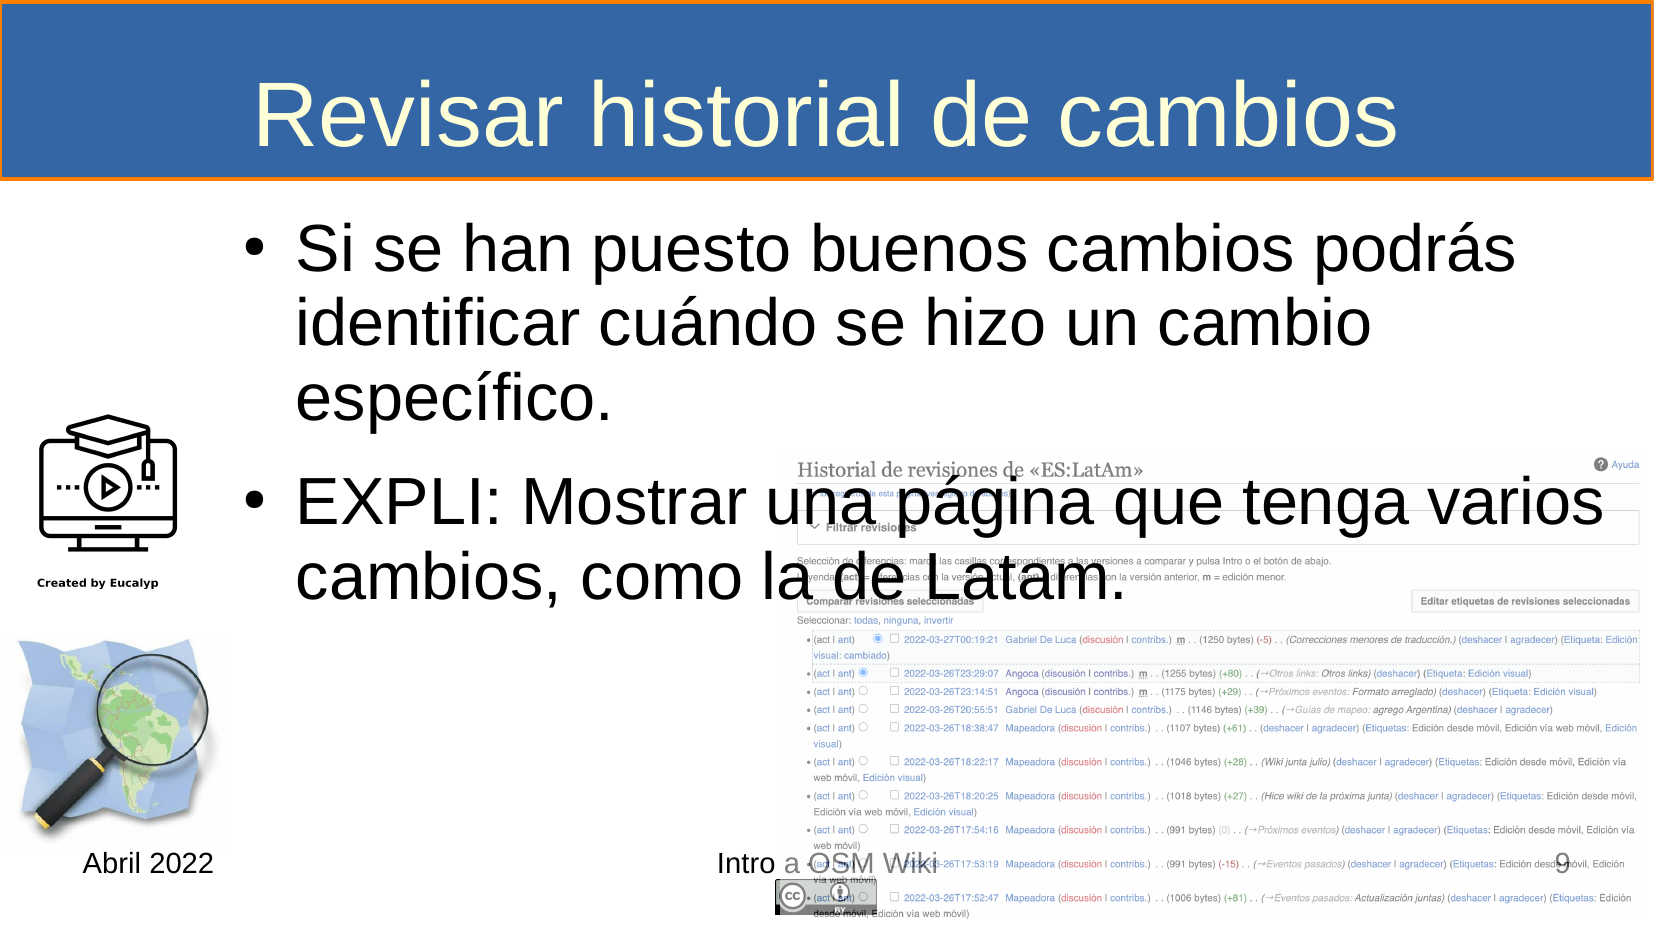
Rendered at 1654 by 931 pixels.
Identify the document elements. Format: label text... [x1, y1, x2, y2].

picture [775, 450, 1644, 919]
picture [19, 412, 197, 589]
title Revisar historial de cambios [82, 37, 1571, 193]
list Si se han puesto buenos cambios podrás identificar cuándo se hizo un cambio específico. EXPLI: Mostrar una página que tenga varios cambios, como la de Latam. [225, 210, 1609, 751]
picture [0, 623, 226, 849]
